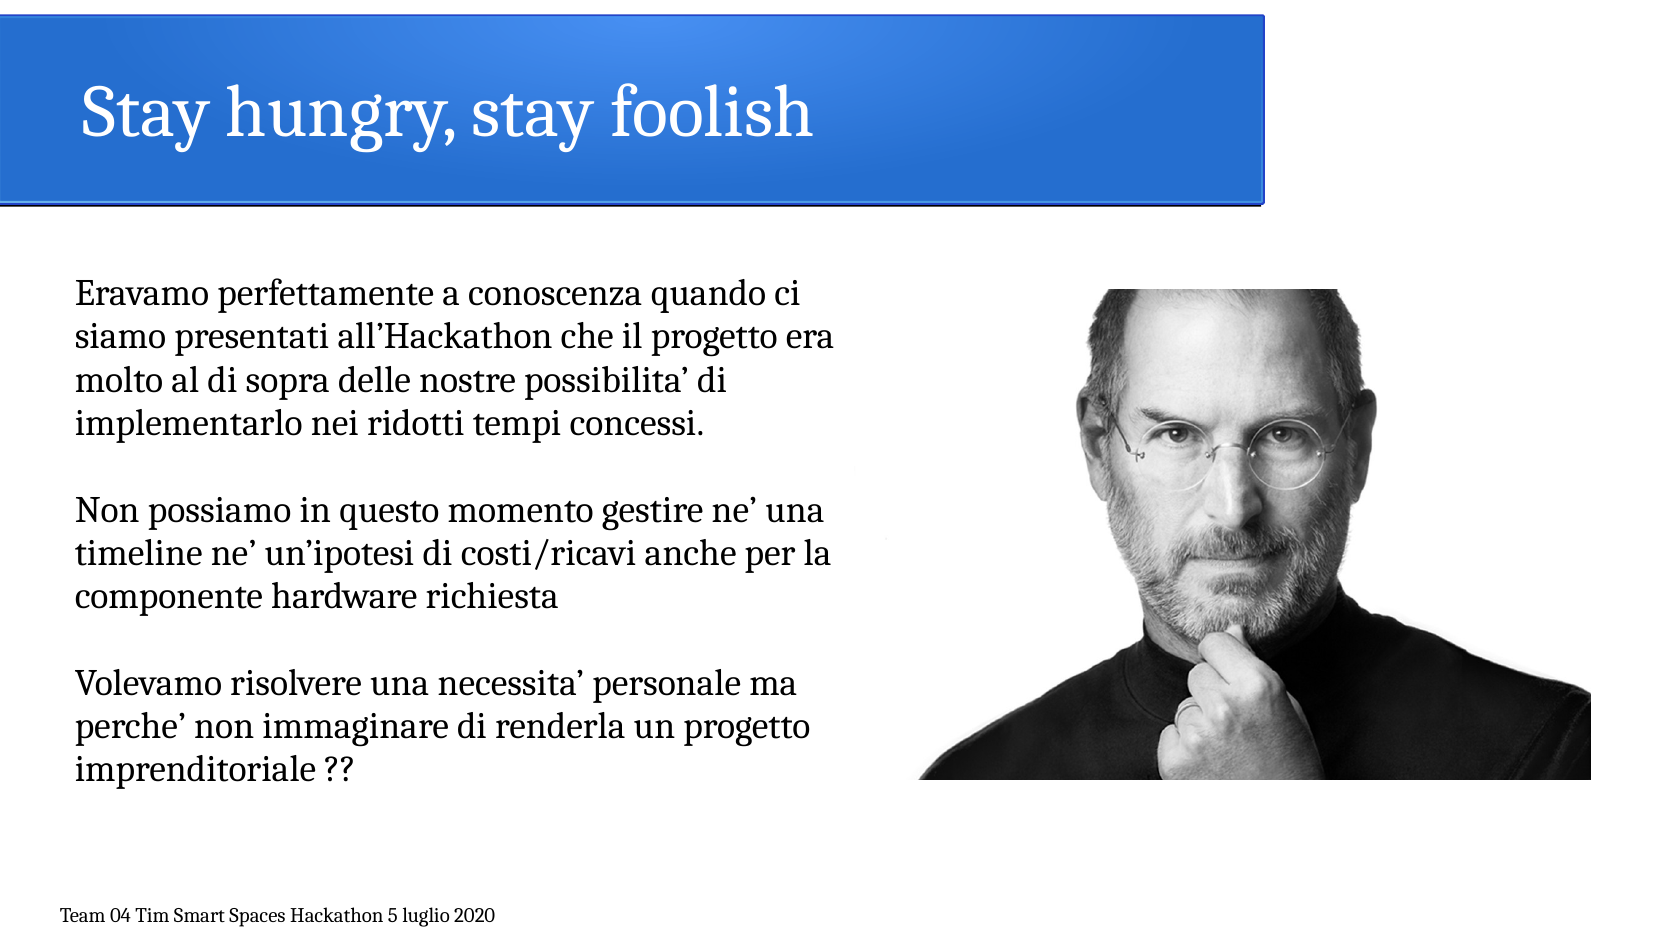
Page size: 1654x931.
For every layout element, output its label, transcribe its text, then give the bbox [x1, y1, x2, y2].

title Stay hungry, stay foolish [82, 35, 1235, 189]
text_box Team 04 Tim Smart Spaces Hackathon 5 luglio 2020 [45, 896, 616, 931]
picture [855, 289, 1591, 781]
text_box Eravamo perfettamente a conoscenza quando ci siamo presentati all’Hackathon che il progetto era molto al di sopra delle nostre possibilita’ di implementarlo nei ridotti tempi concessi. Non possiamo in questo momento gestire ne’ una timeline ne’ un’ipotesi di costi/ricavi anche per la componente hardware richiesta Volevamo risolvere una necessita’ personale ma perche’ non immaginare di renderla un progetto imprenditoriale ?? [60, 264, 855, 896]
